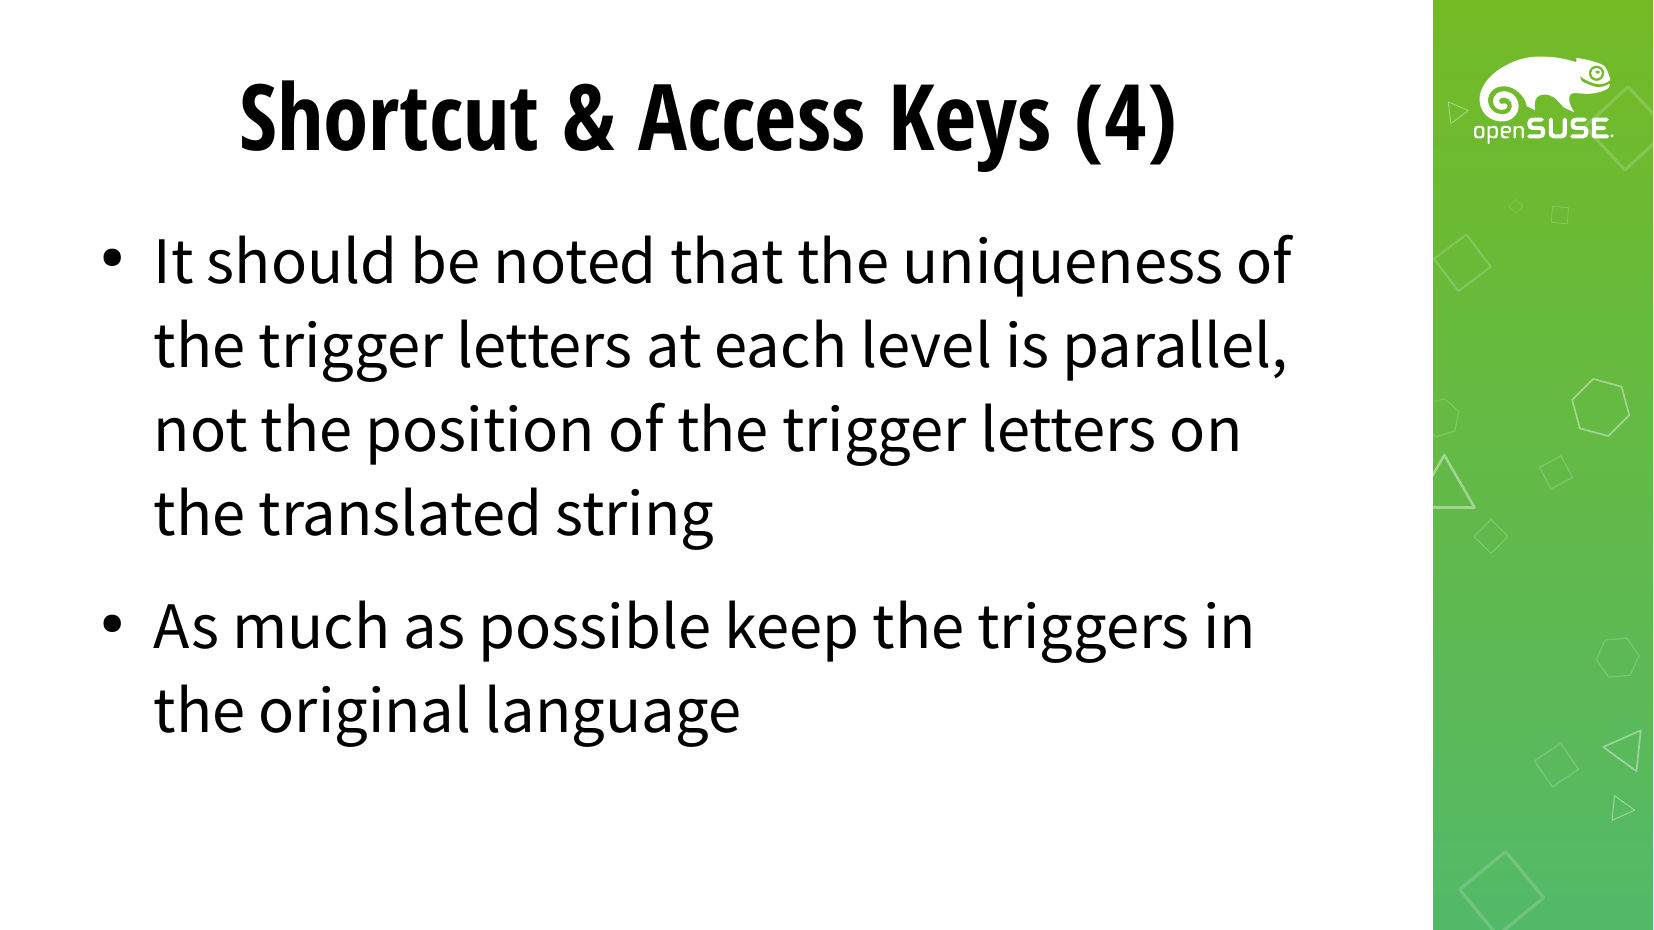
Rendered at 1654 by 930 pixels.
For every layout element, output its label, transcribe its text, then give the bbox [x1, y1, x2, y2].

list It should be noted that the uniqueness of the trigger letters at each level is parallel, not the position of the trigger letters on the translated string As much as possible keep the triggers in the original language [82, 217, 1336, 757]
title Shortcut & Access Keys (4) [82, 37, 1336, 193]
